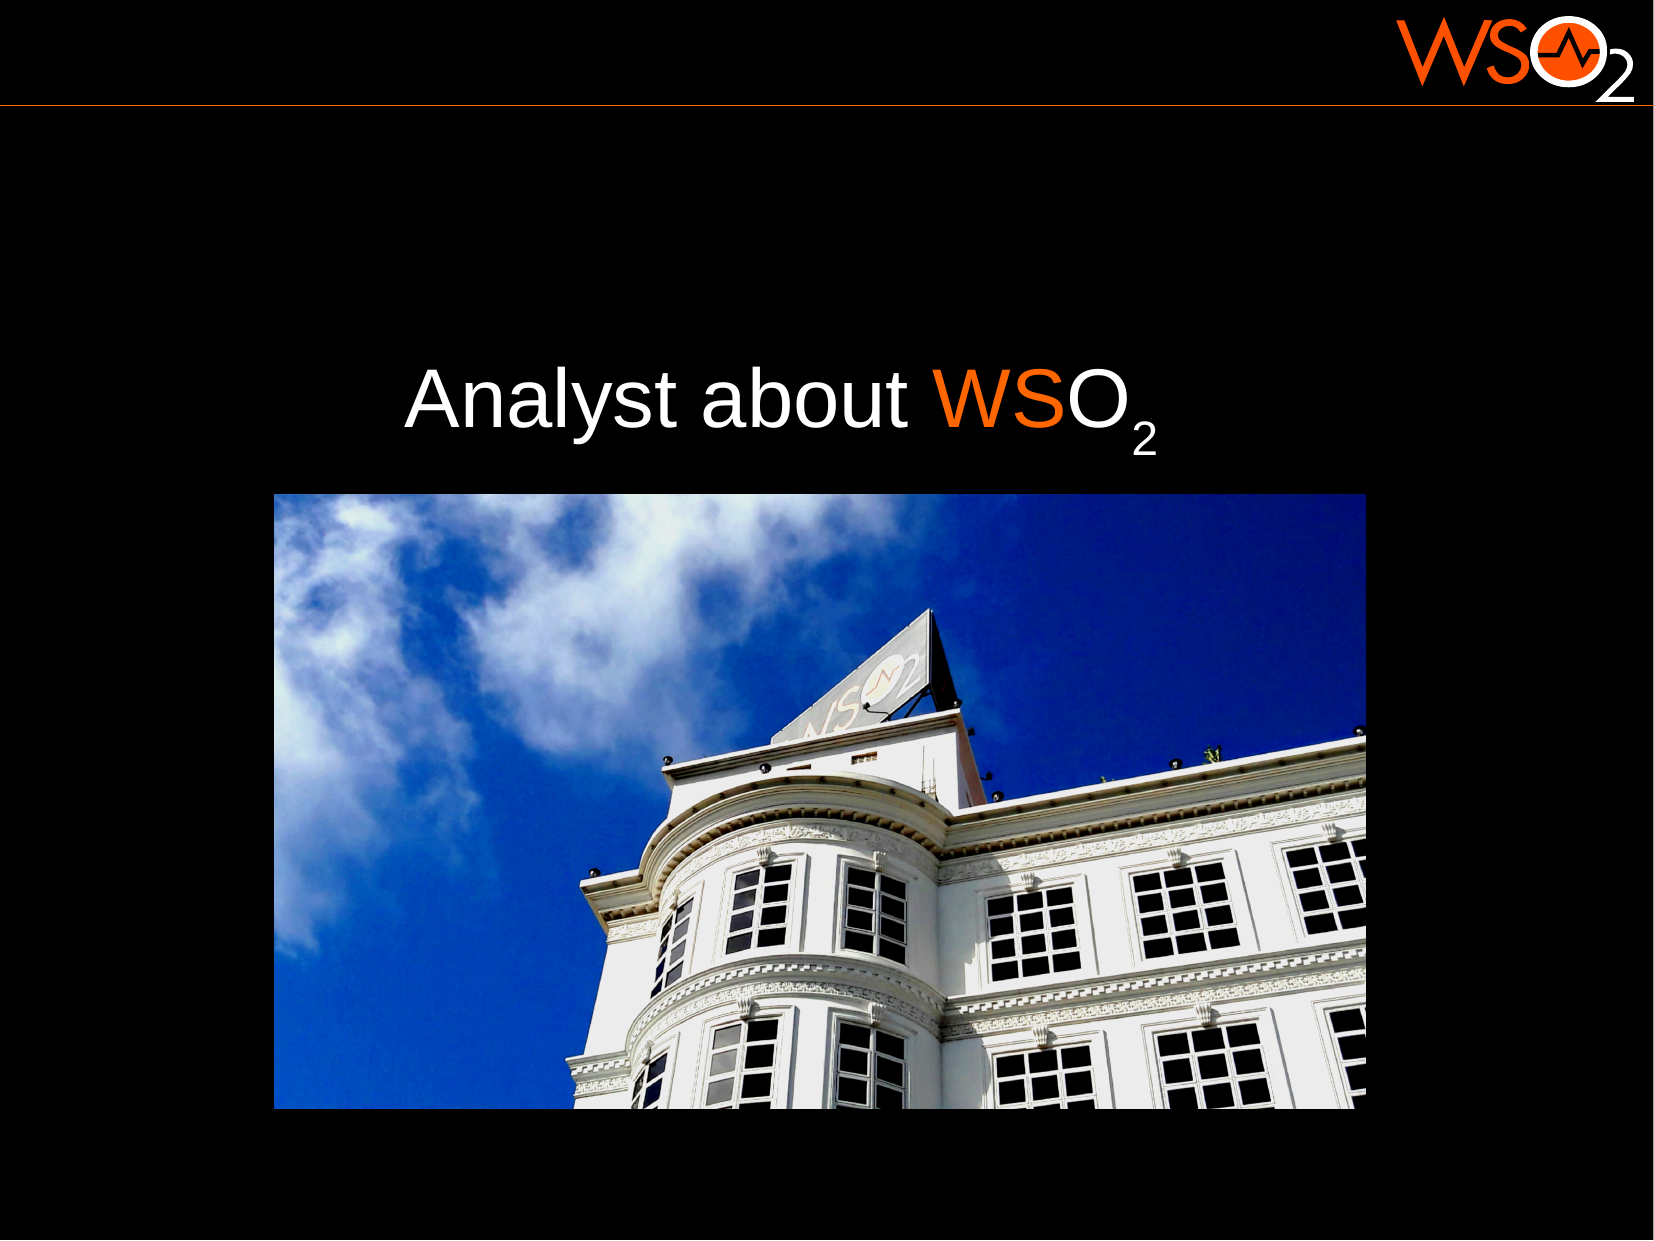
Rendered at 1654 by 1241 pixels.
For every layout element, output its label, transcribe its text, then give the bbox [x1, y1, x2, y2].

picture [1395, 15, 1636, 103]
picture [274, 495, 1366, 1109]
text_box Analyst about WSO2 [390, 345, 1381, 473]
